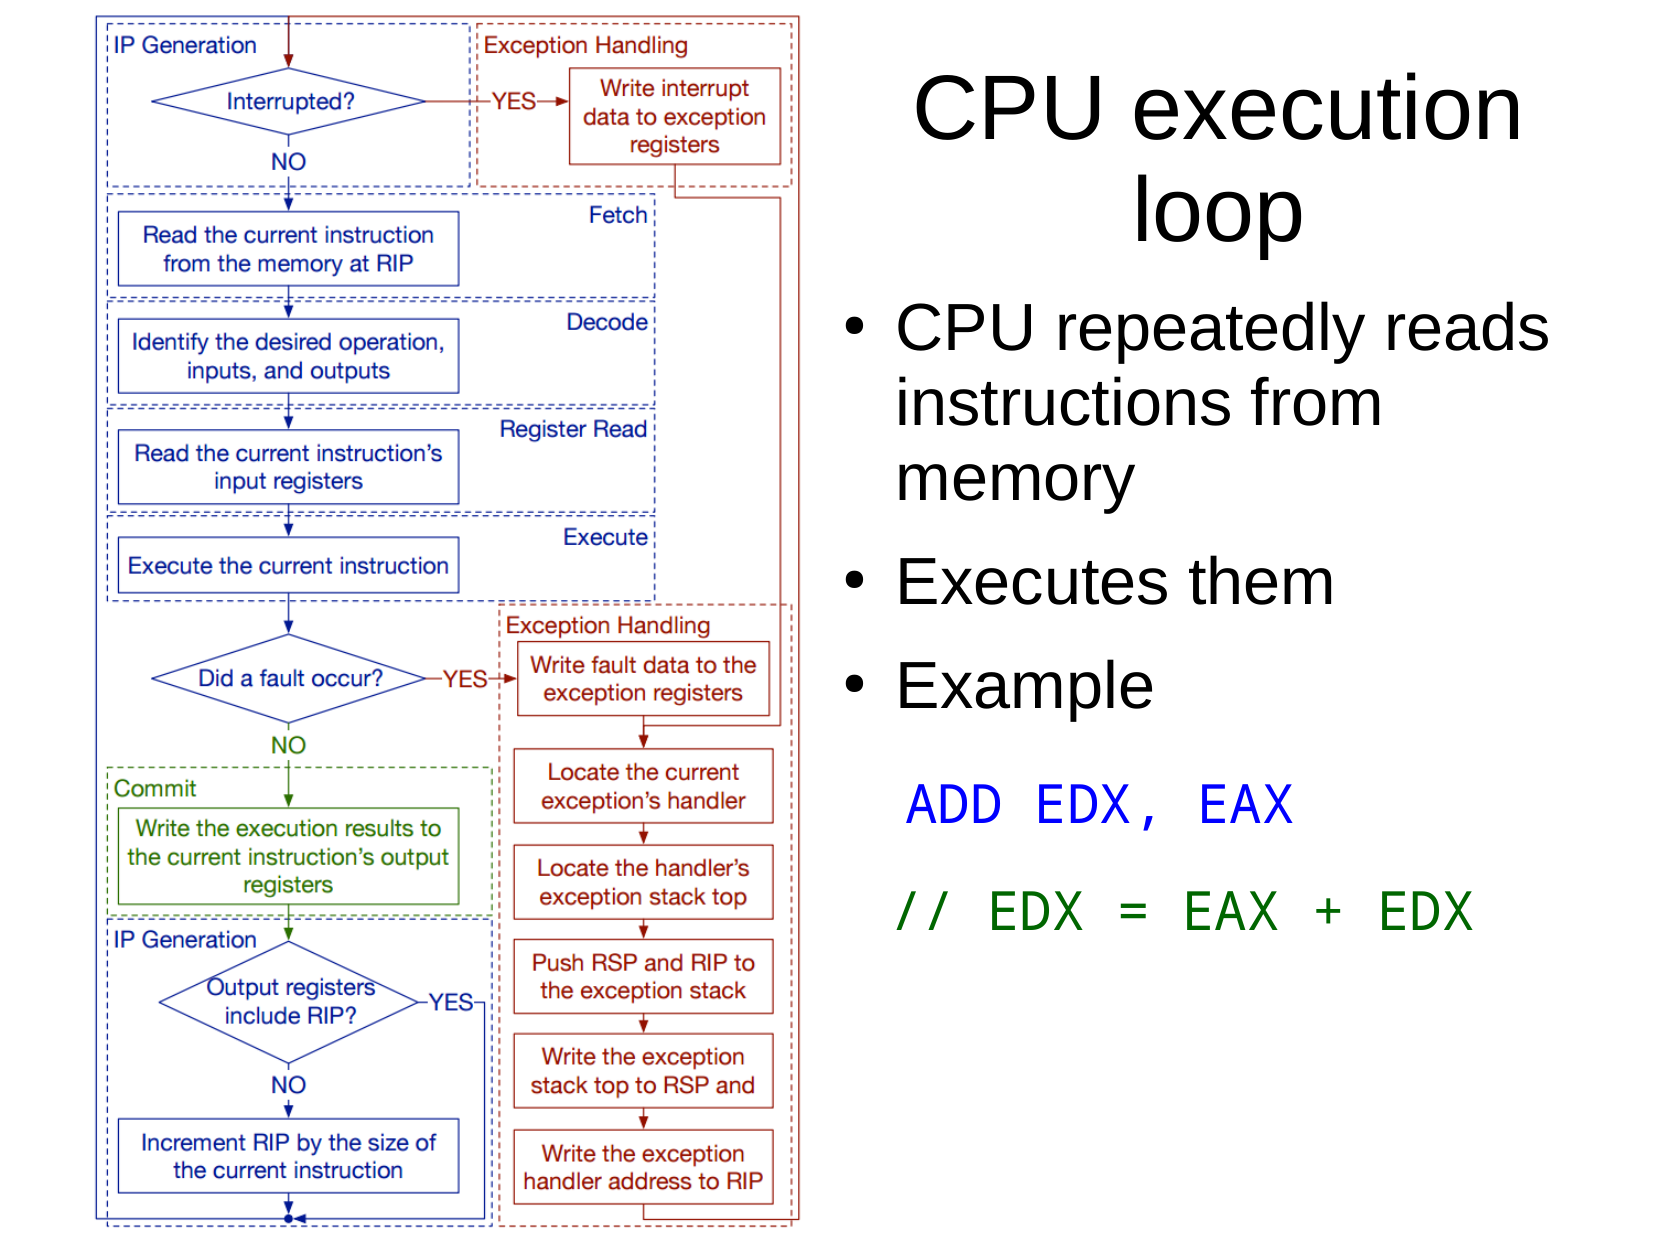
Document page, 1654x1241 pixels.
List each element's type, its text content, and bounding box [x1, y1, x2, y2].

title CPU execution loop [862, 55, 1576, 263]
picture [75, 0, 817, 1241]
list CPU repeatedly reads instructions from memory Executes them Example ADD EDX, EAX // EDX = EAX + EDX [825, 290, 1571, 1010]
